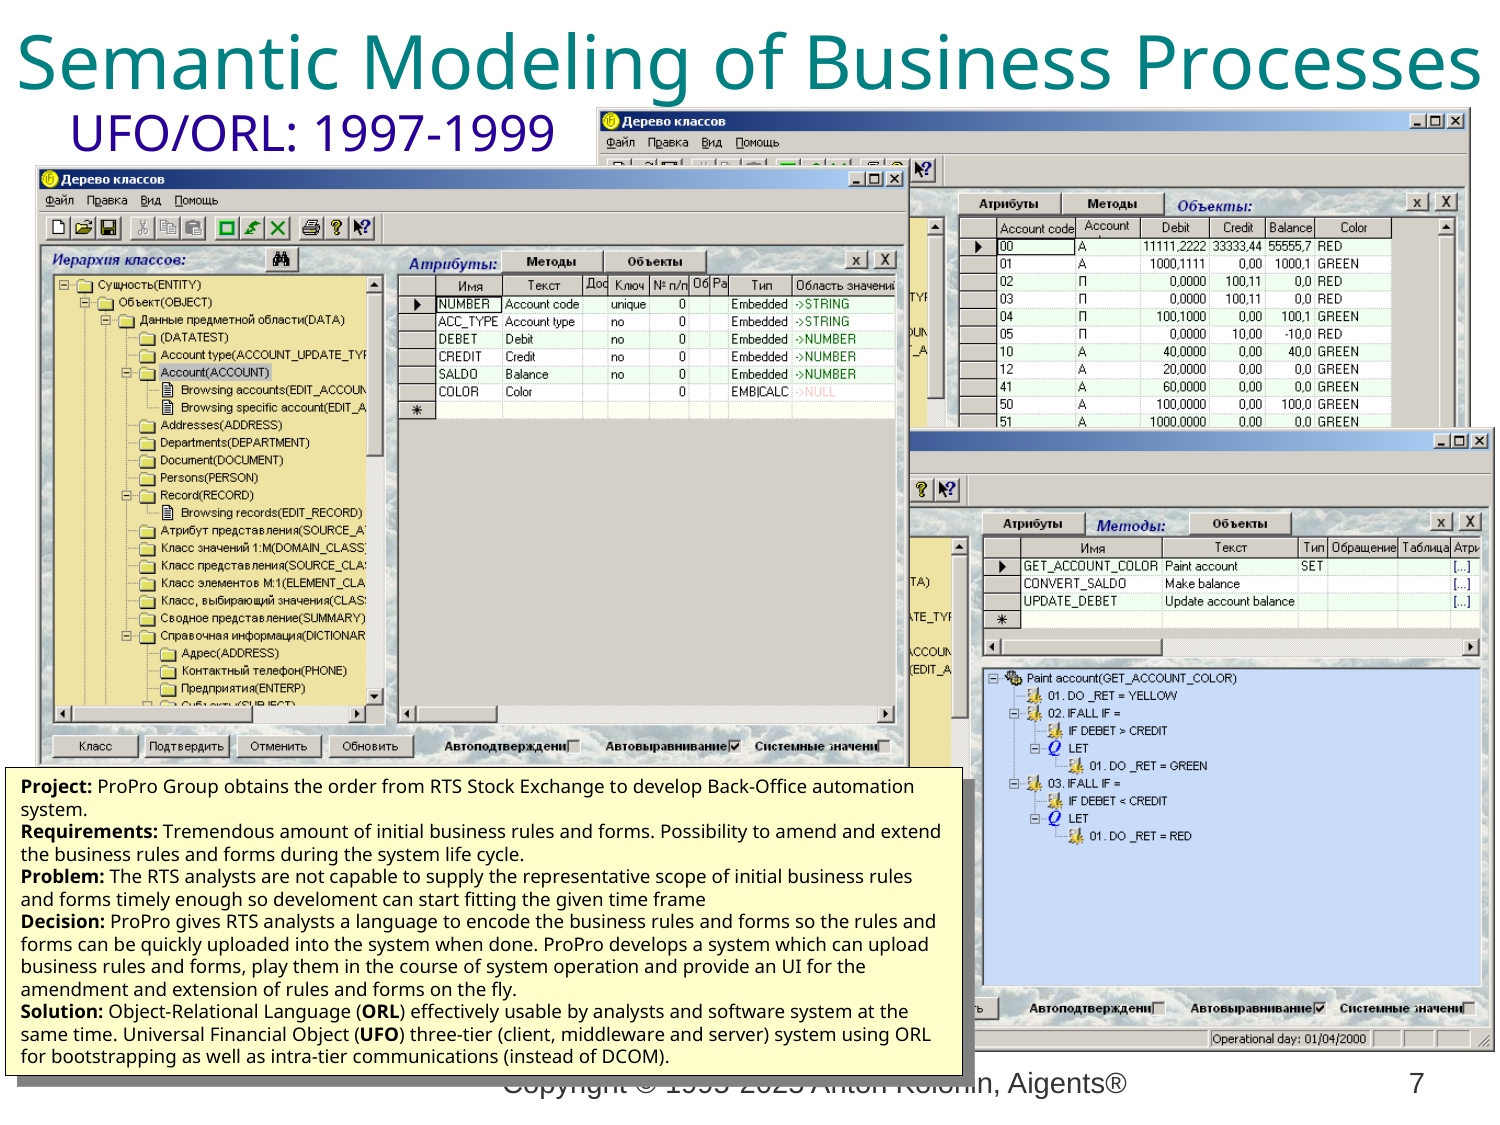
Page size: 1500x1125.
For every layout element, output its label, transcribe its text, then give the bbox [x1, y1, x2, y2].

text_box UFO/ORL: 1997-1999 [54, 119, 596, 165]
text_box Project: ProPro Group obtains the order from RTS Stock Exchange to develop Back-Office automation system. Requirements: Tremendous amount of initial business rules and forms. Possibility to amend and extend the business rules and forms during the system life cycle. Problem: The RTS analysts are not capable to supply the representative scope of initial business rules and forms timely enough so develoment can start fitting the given time frame Decision: ProPro gives RTS analysts a language to encode the business rules and forms so the rules and forms can be quickly uploaded into the system when done. ProPro develops a system which can upload business rules and forms, play them in the course of system operation and provide an UI for the amendment and extension of rules and forms on the fly. Solution: Object-Relational Language (ORL) effectively usable by analysts and software system at the same time. Universal Financial Object (UFO) three-tier (client, middleware and server) system using ORL for bootstrapping as well as intra-tier communications (instead of DCOM). [5, 767, 963, 1053]
text_box Semantic Modeling of Business Processes [0, 0, 1500, 119]
picture [35, 107, 1495, 1052]
